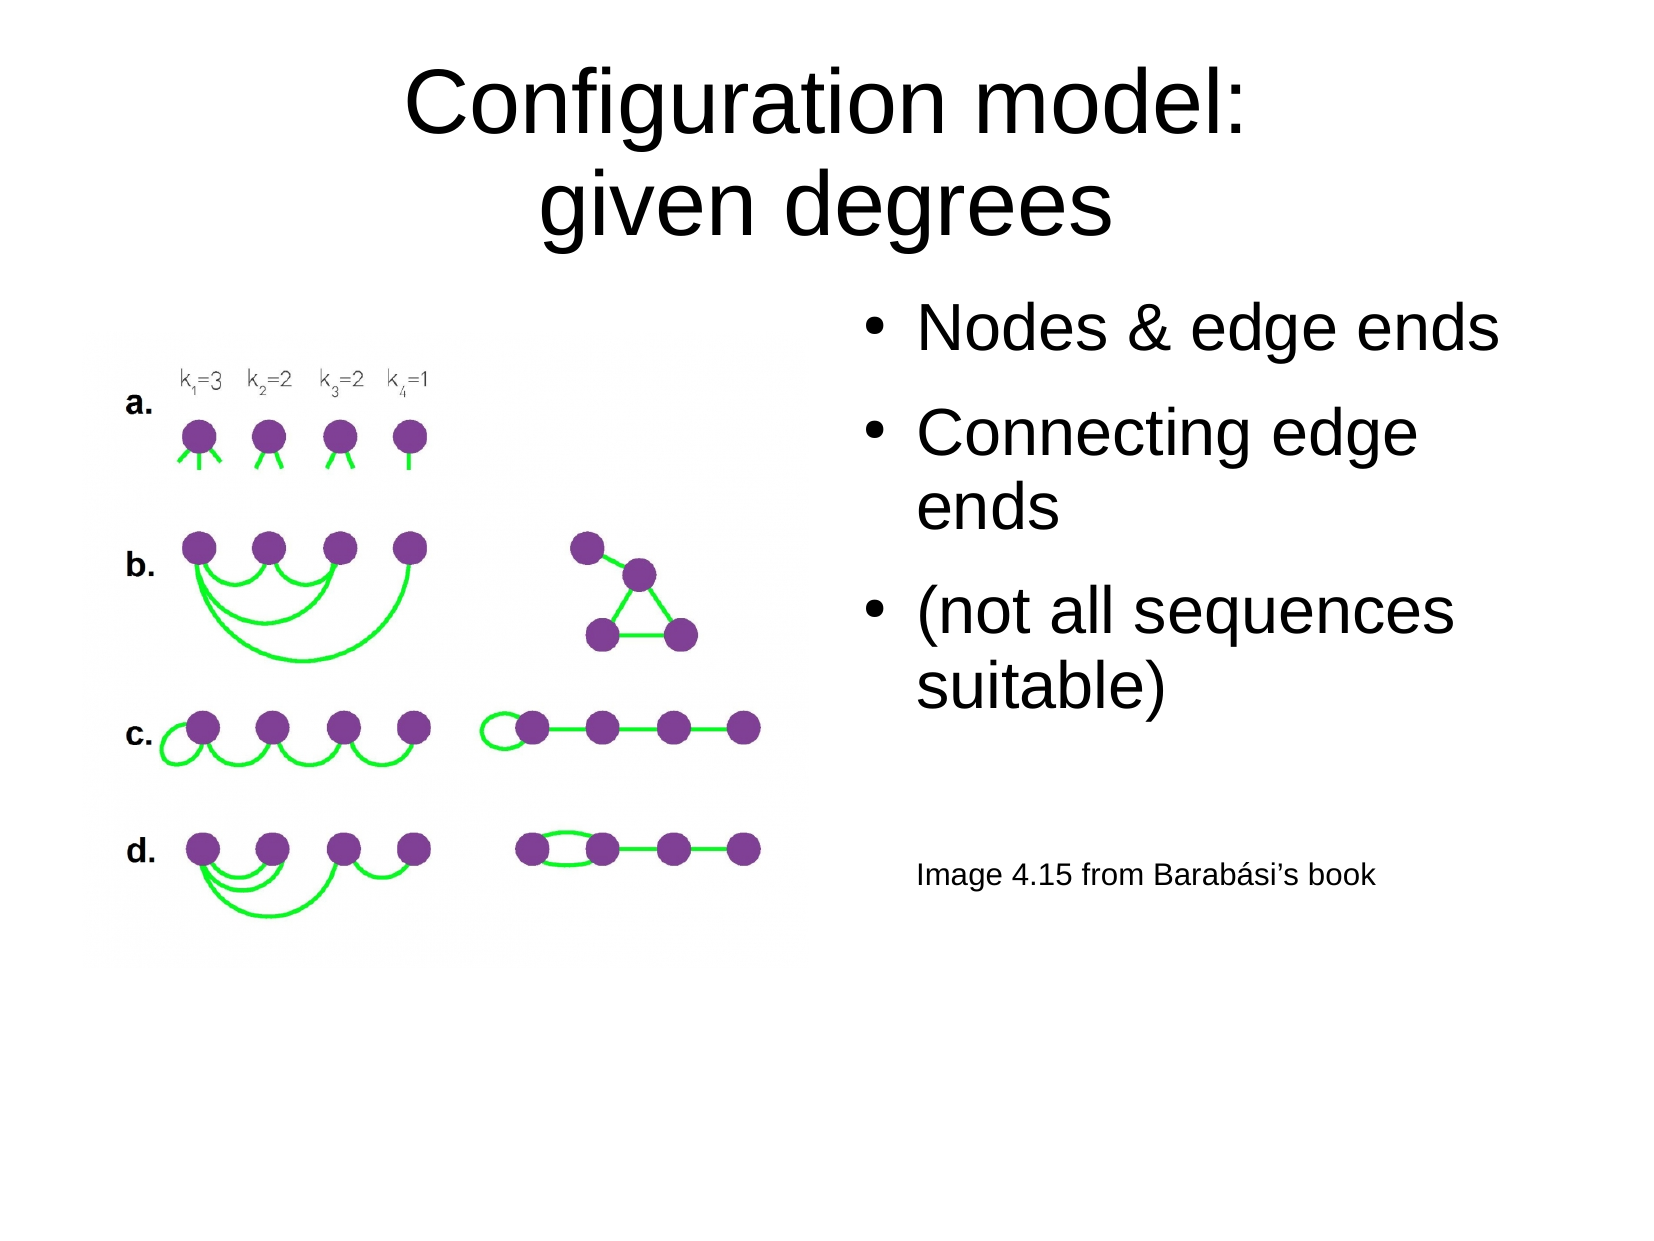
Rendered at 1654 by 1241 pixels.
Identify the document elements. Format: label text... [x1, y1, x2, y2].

picture [82, 331, 809, 968]
title Configuration model: given degrees [82, 49, 1571, 257]
list Nodes & edge ends Connecting edge ends (not all sequences suitable) Image 4.15 from Barabási’s book [845, 290, 1572, 1010]
